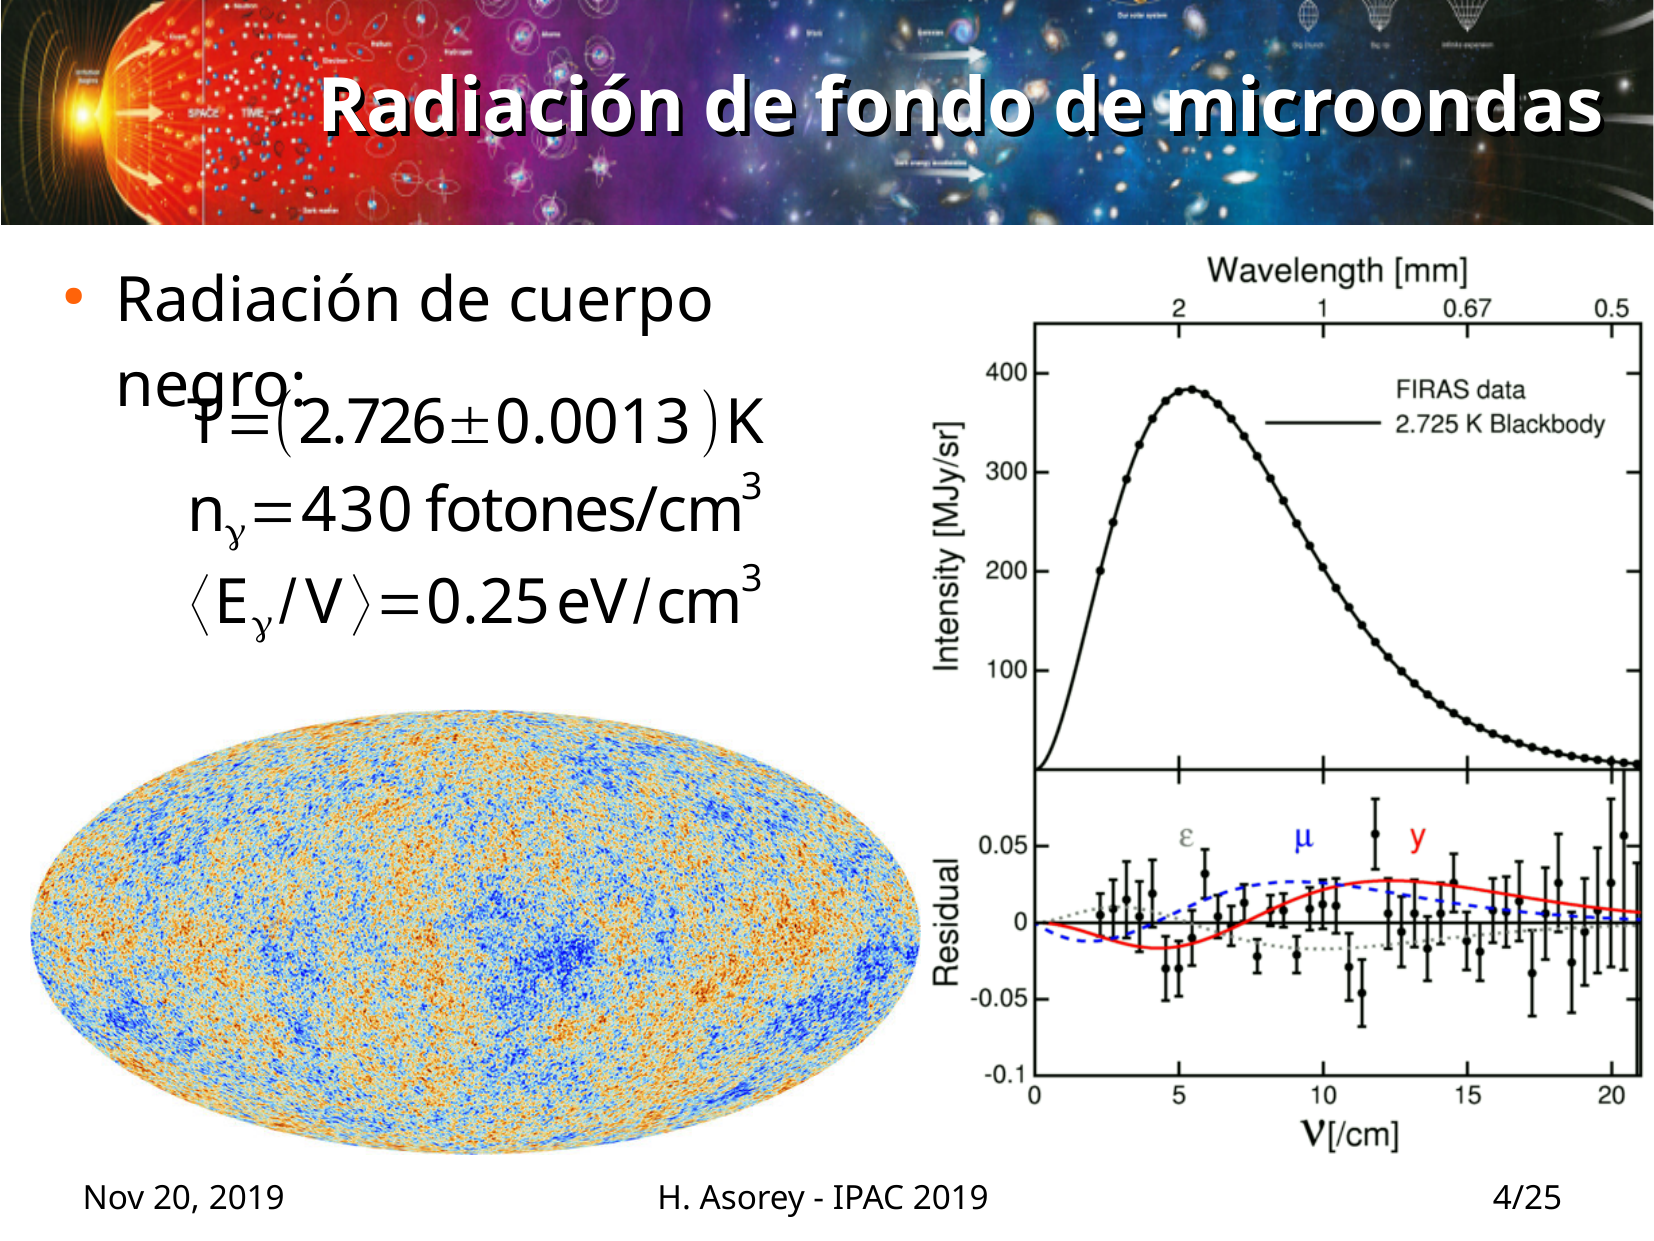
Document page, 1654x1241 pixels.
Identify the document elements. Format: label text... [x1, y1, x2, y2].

picture [1, 0, 1654, 225]
chart [180, 382, 770, 646]
list Radiación de cuerpo negro: [45, 255, 868, 709]
picture [30, 709, 921, 1156]
title Radiación de fondo de microondas [45, 15, 1606, 191]
picture [930, 254, 1645, 1156]
